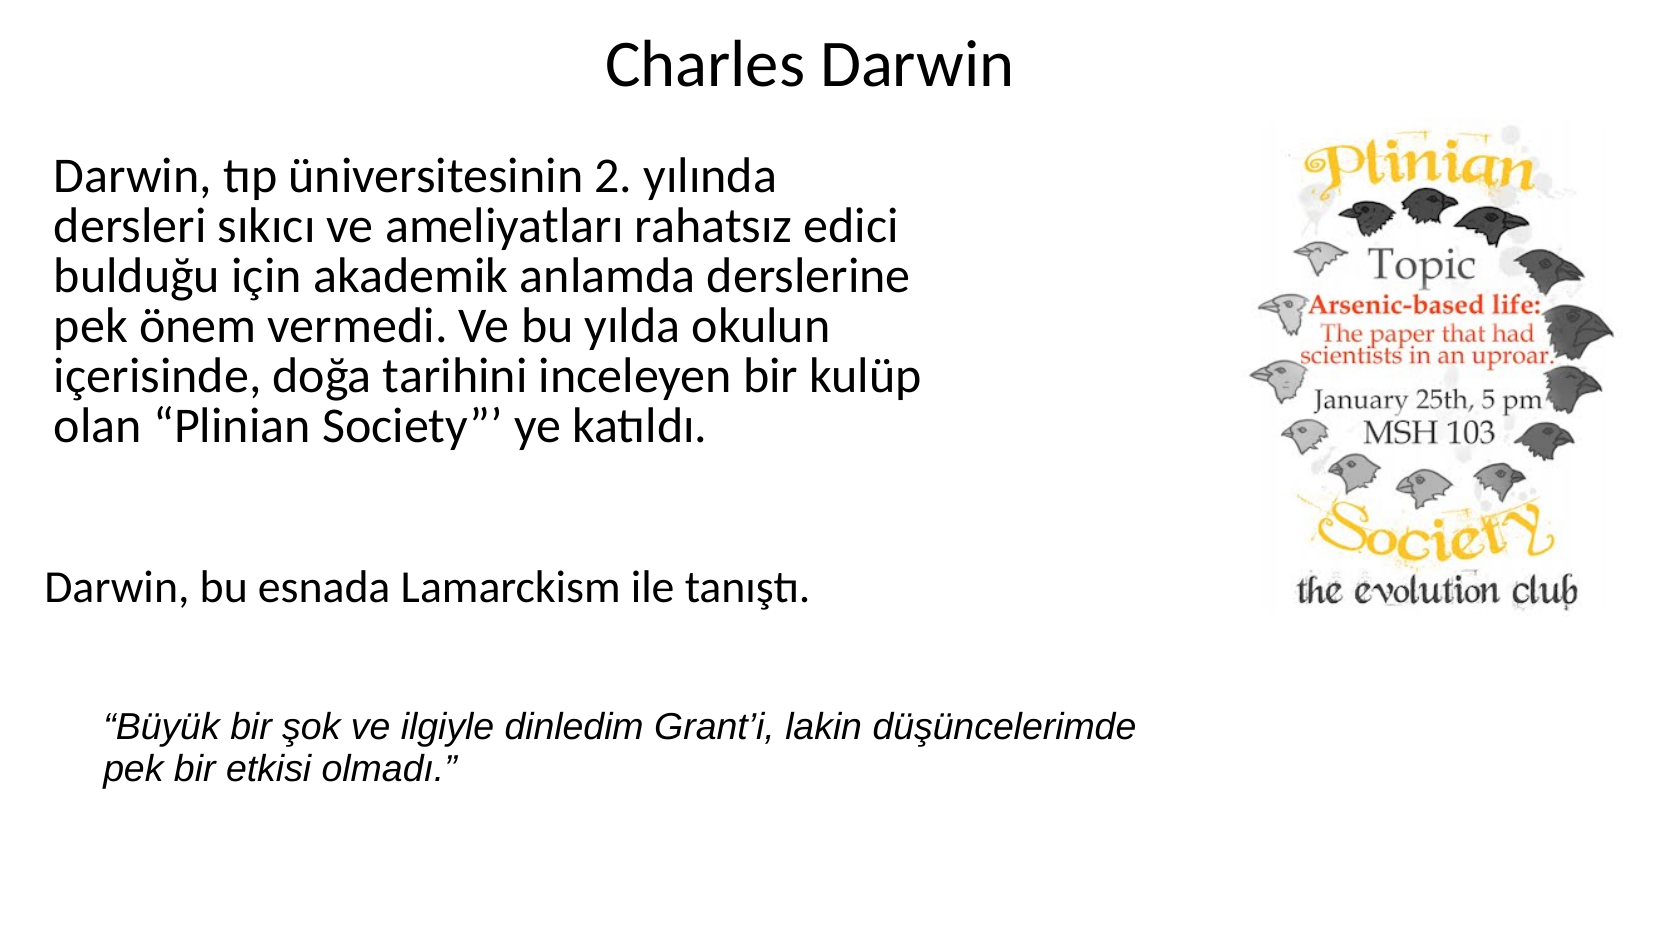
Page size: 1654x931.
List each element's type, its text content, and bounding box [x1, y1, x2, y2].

text_box “Büyük bir şok ve ilgiyle dinledim Grant’i, lakin düşüncelerimde pek bir etkisi olmadı.” [88, 698, 1152, 798]
text_box Darwin, bu esnada Lamarckism ile tanıştı. [29, 561, 826, 622]
picture [1241, 118, 1625, 617]
text_box Charles Darwin [590, 29, 1123, 178]
text_box Darwin, tıp üniversitesinin 2. yılında dersleri sıkıcı ve ameliyatları rahatsız edici bulduğu için akademik anlamda derslerine pek önem vermedi. Ve bu yılda okulun içerisinde, doğa tarihini inceleyen bir kulüp olan “Plinian Society”’ ye katıldı. [39, 147, 945, 532]
